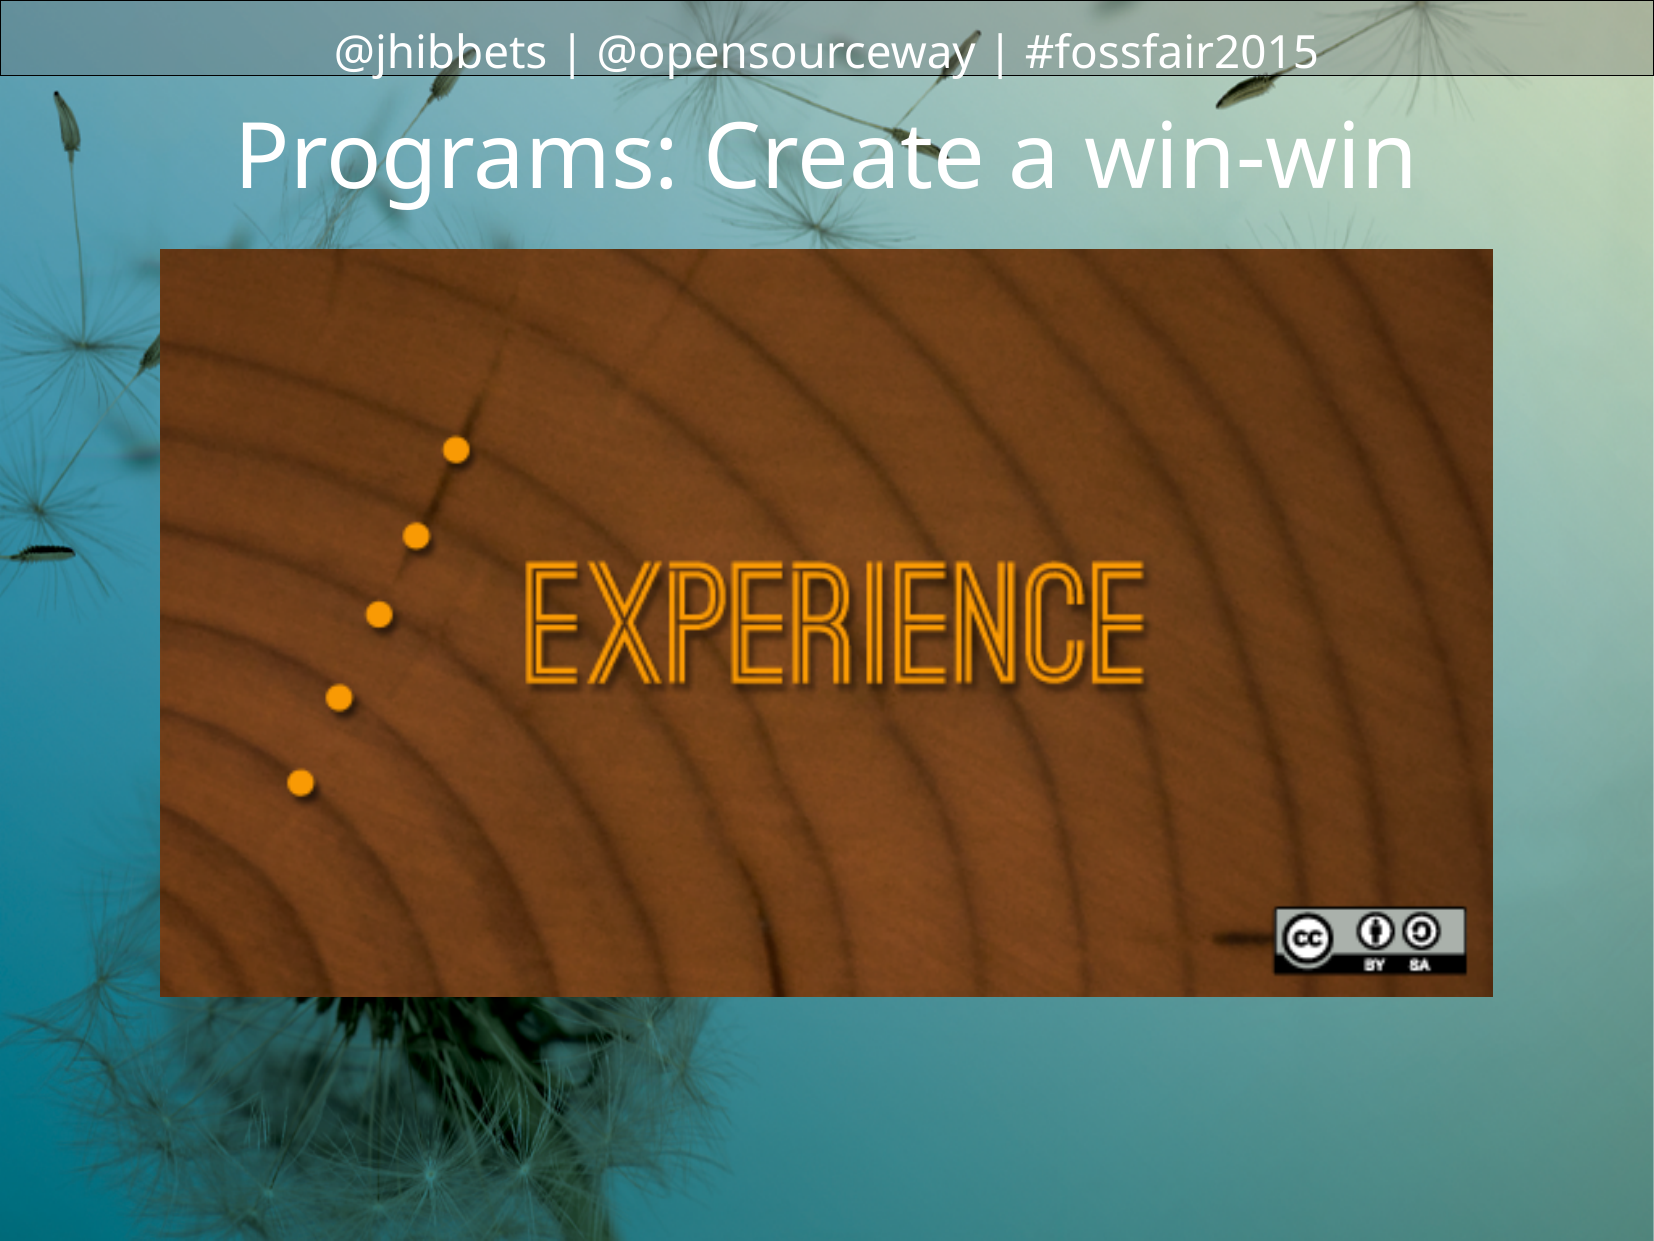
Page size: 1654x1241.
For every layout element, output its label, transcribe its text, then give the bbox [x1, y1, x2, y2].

title Programs: Create a win-win [82, 49, 1571, 257]
picture [0, 76, 1654, 1241]
